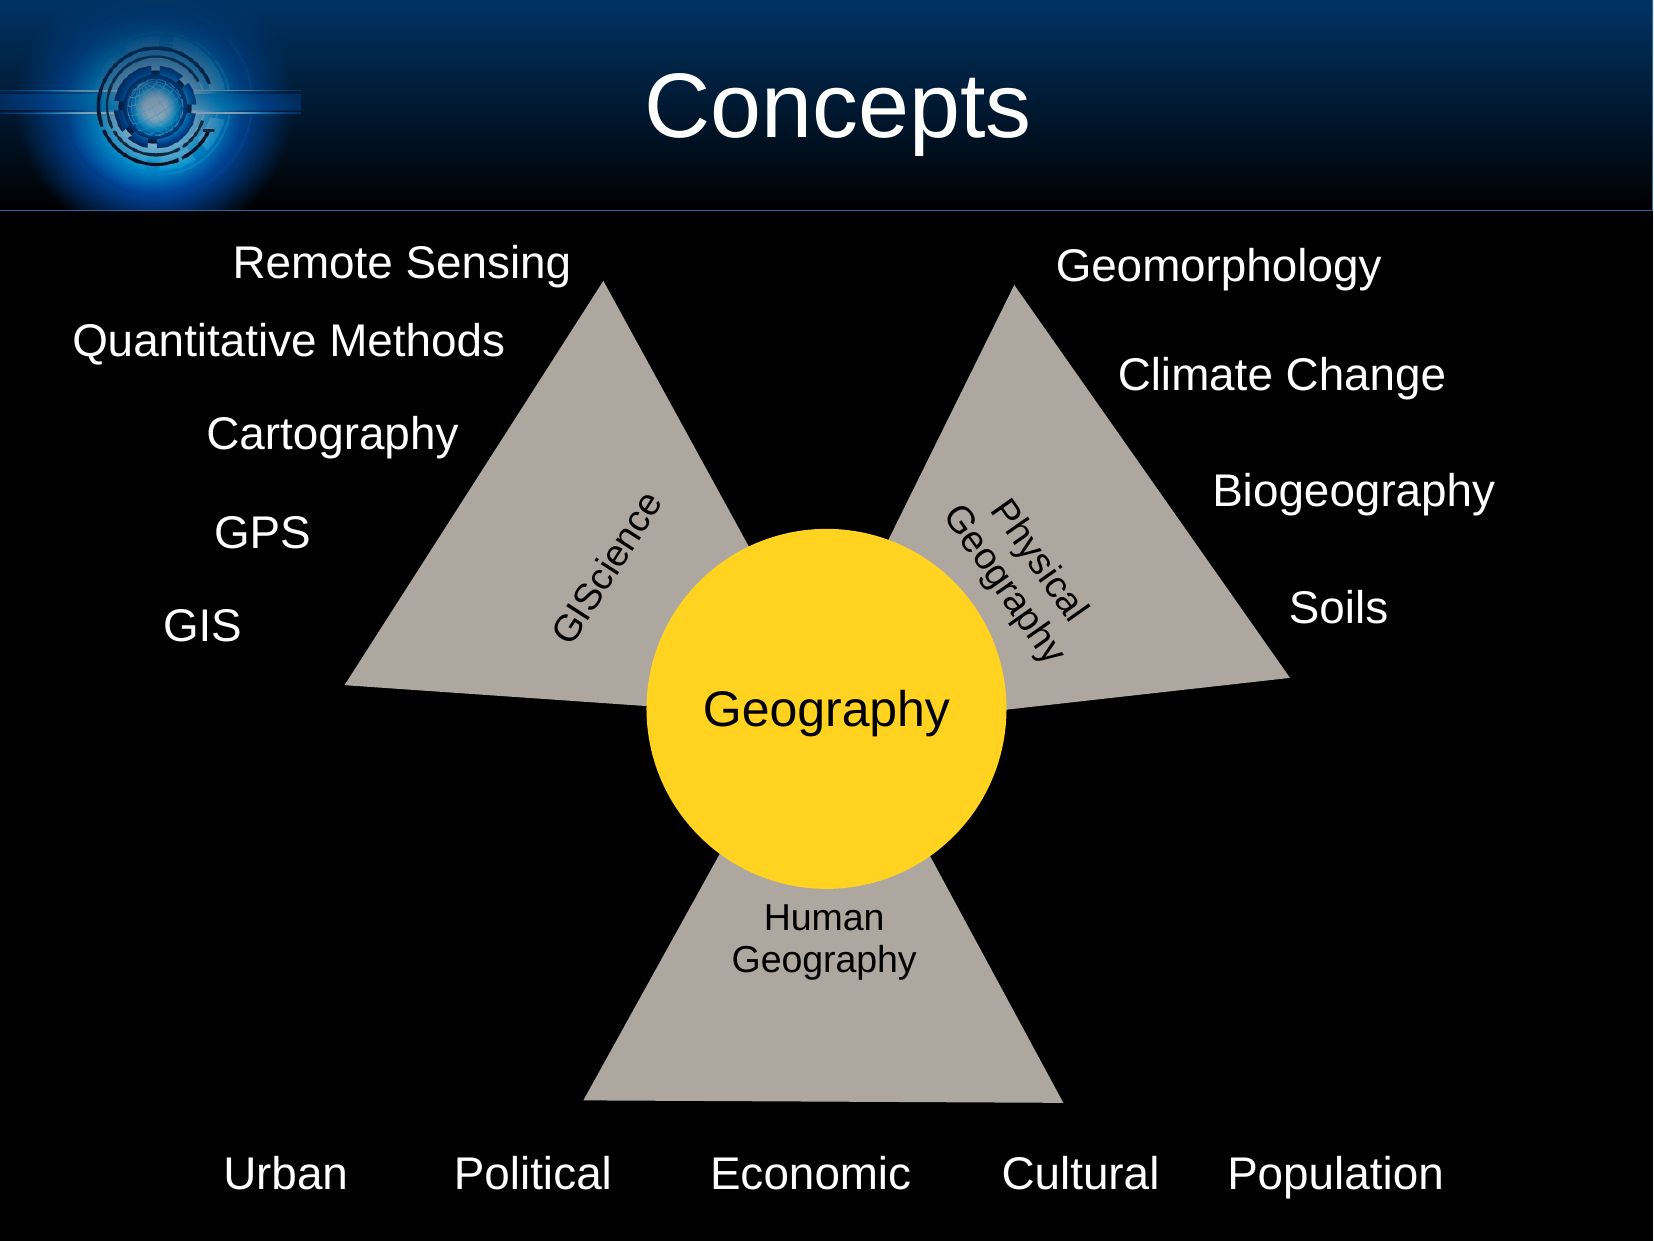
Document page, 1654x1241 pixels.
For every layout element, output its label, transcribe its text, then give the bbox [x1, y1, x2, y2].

text_box Geography [646, 528, 1007, 888]
list Biogeography [1177, 465, 1531, 558]
list Political [462, 1147, 710, 1241]
text_box GIScience [344, 280, 749, 707]
list Economic [710, 1147, 987, 1241]
list Quantitative Methods [22, 315, 556, 408]
text_box Physical Geography [888, 284, 1291, 710]
list GIS [105, 600, 301, 693]
list Geomorphology [1042, 240, 1396, 333]
list Climate Change [1105, 348, 1459, 442]
title Concepts [94, 2, 1583, 210]
list Cartography [171, 408, 494, 501]
picture [0, 87, 94, 210]
list Remote Sensing [135, 237, 669, 331]
list GPS [150, 507, 376, 601]
list Cultural [987, 1147, 1159, 1241]
list Population [1159, 1147, 1512, 1241]
text_box Human Geography [711, 888, 937, 988]
list Soils [1252, 582, 1426, 676]
list Urban [109, 1147, 462, 1241]
text_box [583, 855, 1064, 1103]
